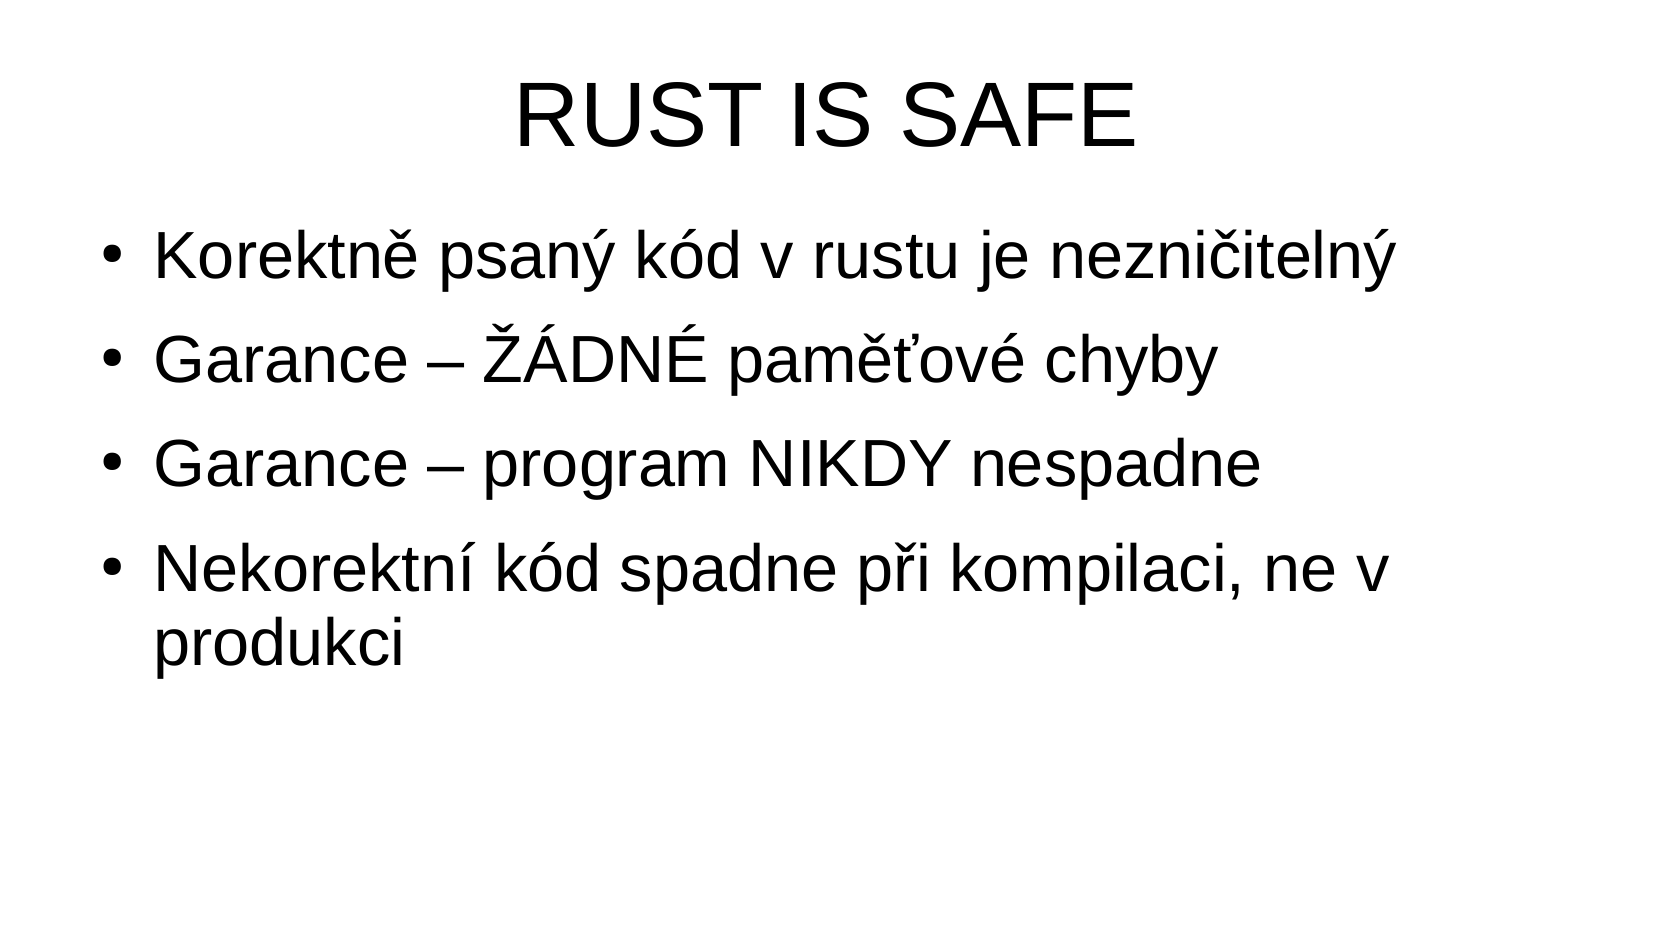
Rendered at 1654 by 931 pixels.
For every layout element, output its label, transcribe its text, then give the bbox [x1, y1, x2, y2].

title RUST IS SAFE [82, 37, 1571, 193]
list Korektně psaný kód v rustu je nezničitelný Garance – ŽÁDNÉ paměťové chyby Garance – program NIKDY nespadne Nekorektní kód spadne při kompilaci, ne v produkci [82, 217, 1571, 758]
